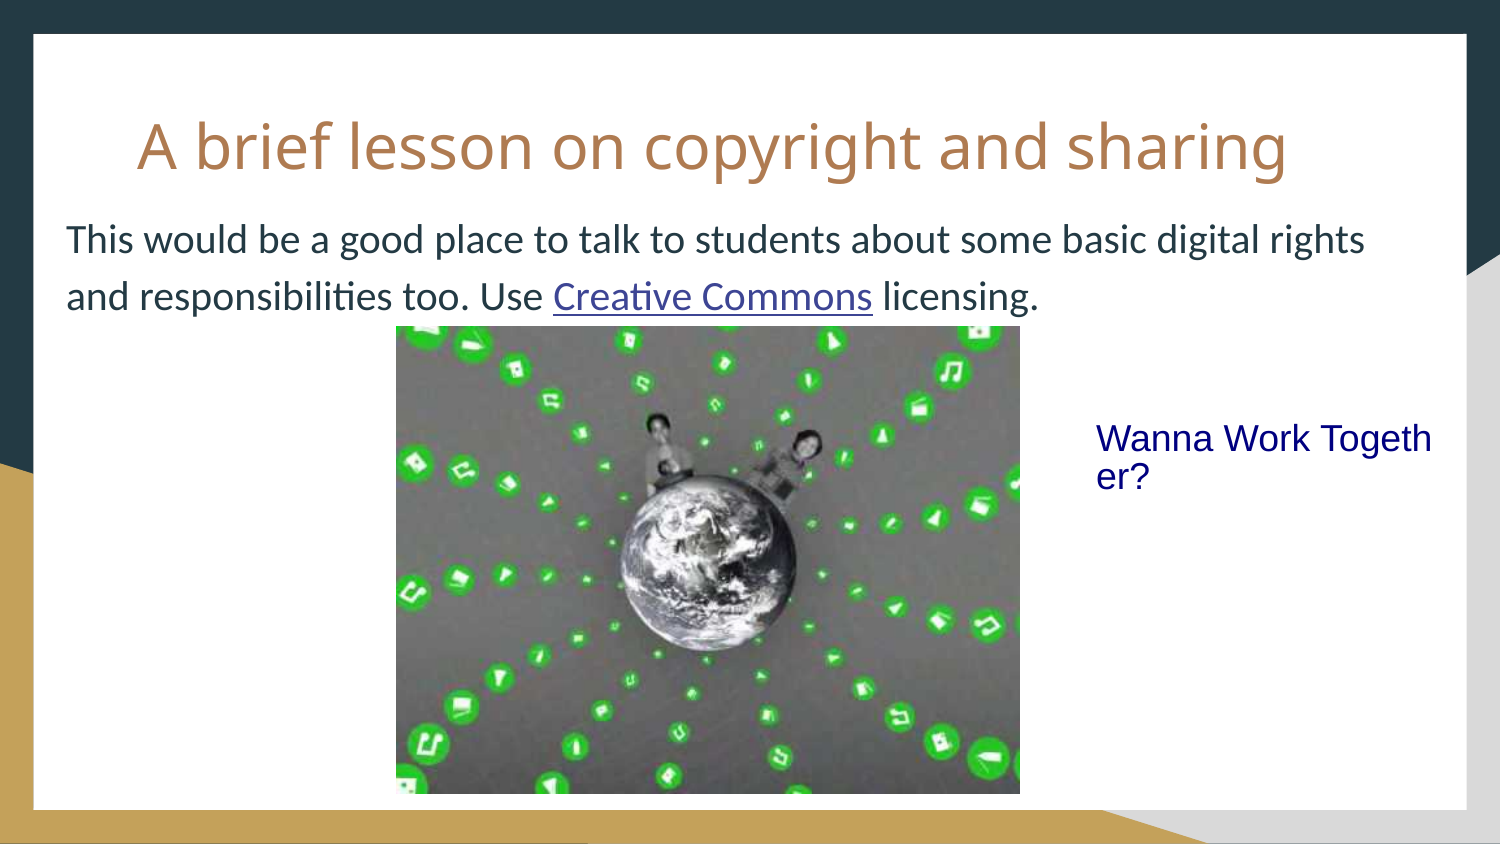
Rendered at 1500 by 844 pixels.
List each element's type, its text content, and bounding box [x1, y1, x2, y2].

title A brief lesson on copyright and sharing [123, 91, 1355, 189]
text_box Wanna Work Together? [1081, 399, 1449, 475]
picture [396, 326, 1020, 794]
list This would be a good place to talk to students about some basic digital rights and responsibilities too. Use Creative Commons licensing. [51, 189, 1449, 327]
